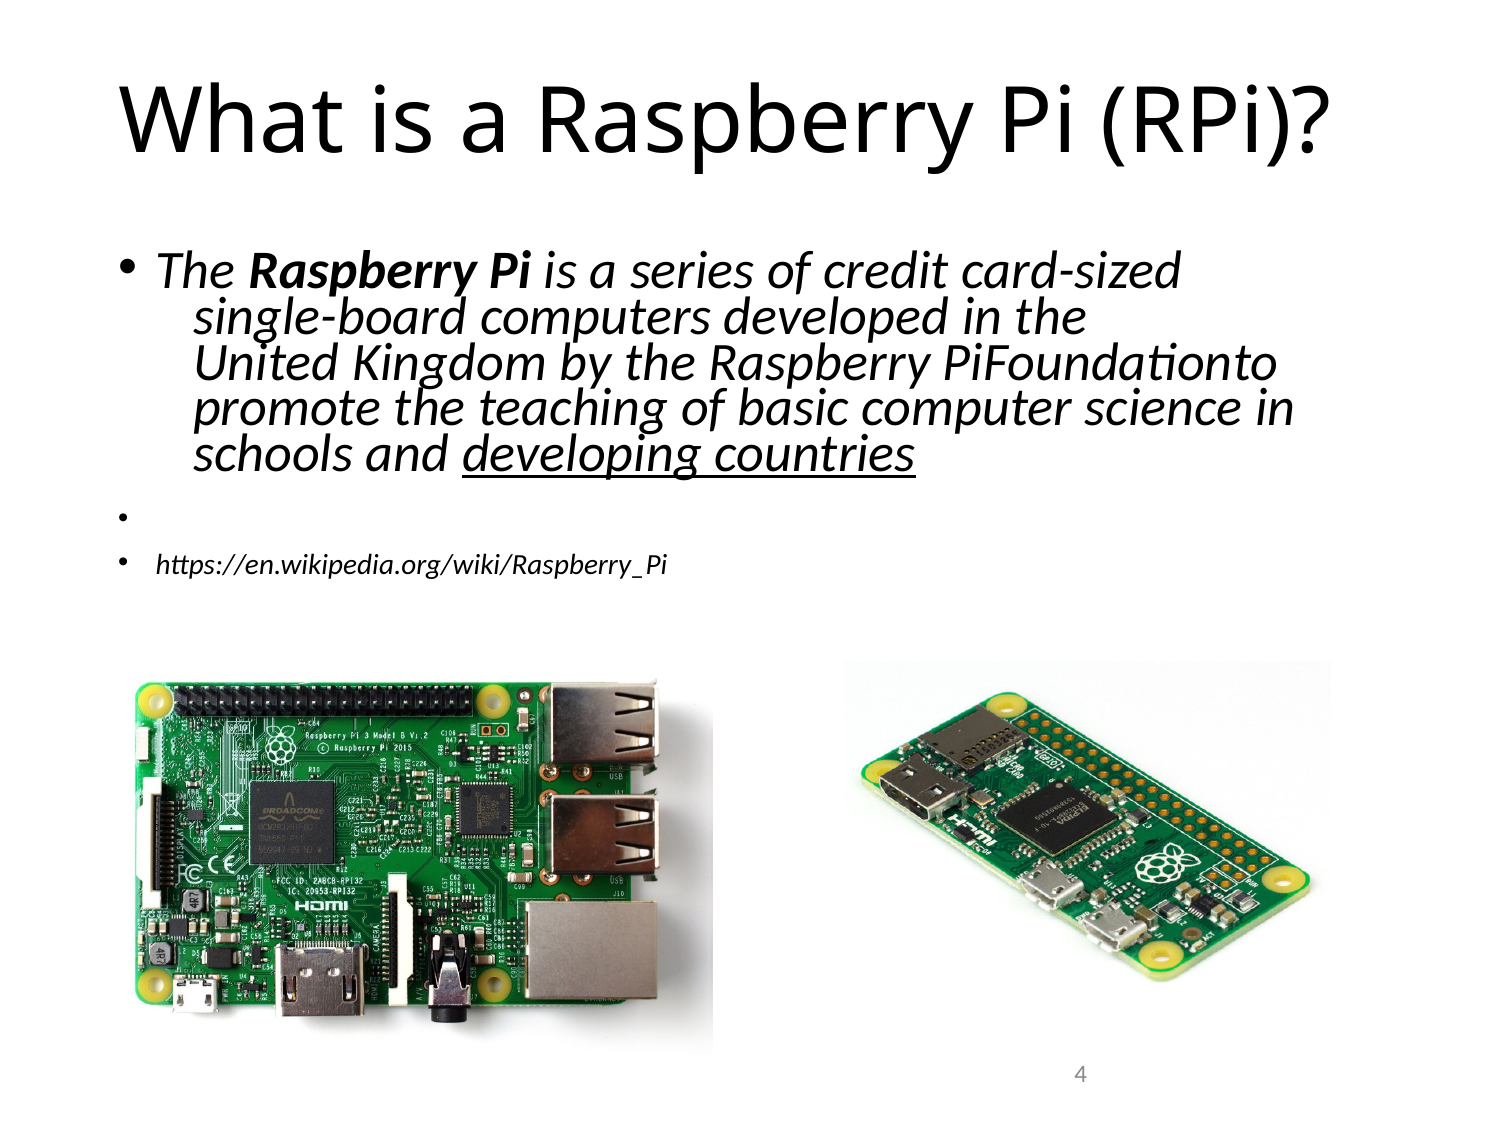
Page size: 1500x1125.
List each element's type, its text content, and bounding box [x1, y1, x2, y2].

title What is a Raspberry Pi (RPi)? [103, 13, 1397, 232]
picture [844, 661, 1331, 986]
text_box 4 [1059, 1042, 1397, 1103]
picture [88, 639, 713, 1055]
list The Raspberry Pi is a series of credit card-sized single-board computers developed in the United Kingdom by the Raspberry Pi Foundationto promote the teaching of basic computer science in schools and developing countries https://en.wikipedia.org/wiki/Raspberry_Pi [103, 244, 1397, 597]
